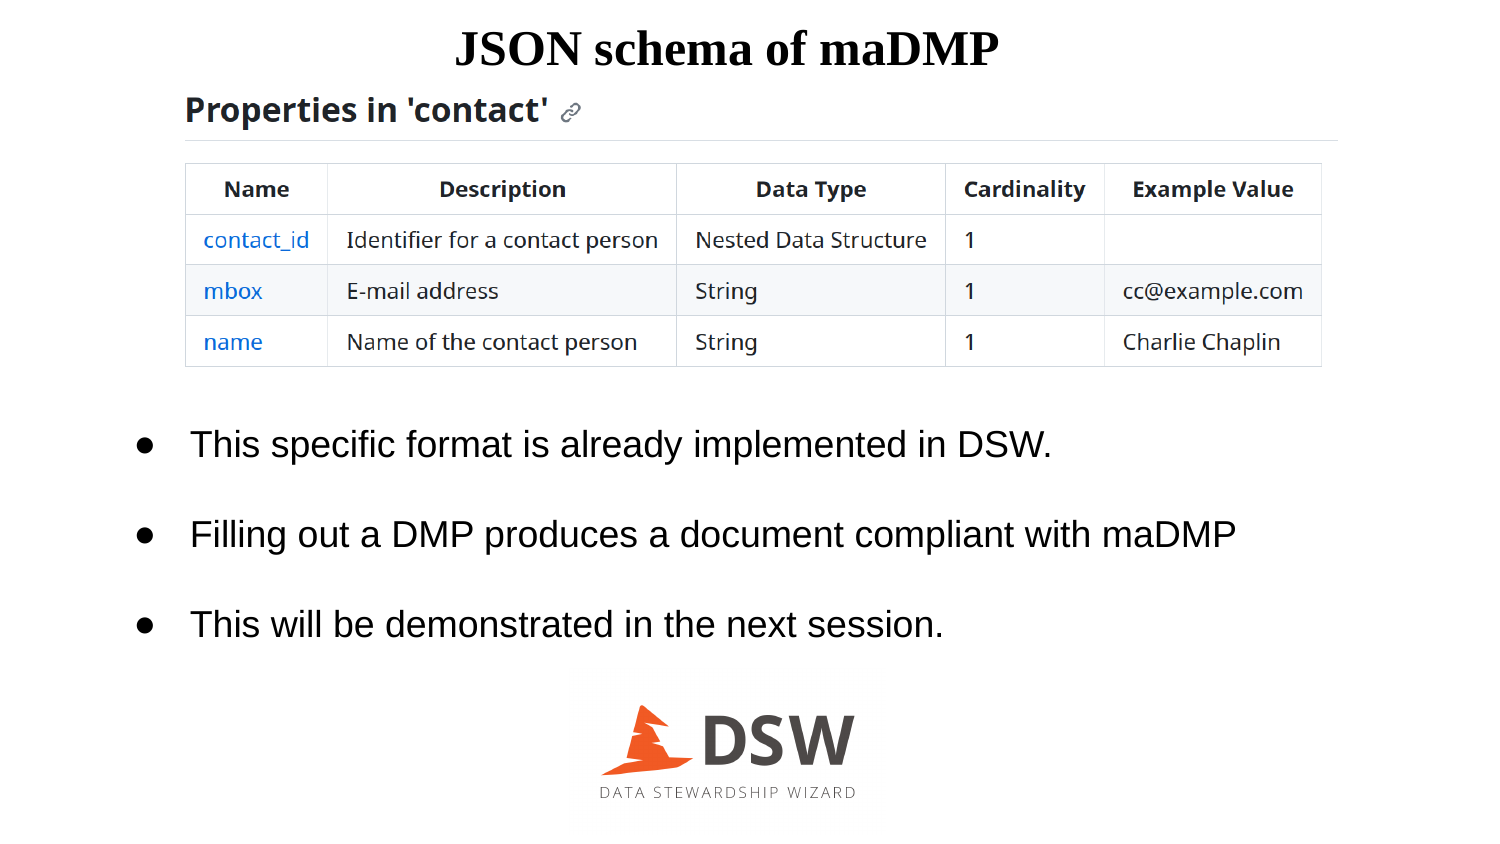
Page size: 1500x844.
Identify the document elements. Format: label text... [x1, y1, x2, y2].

picture [153, 76, 1347, 381]
picture [569, 668, 886, 835]
text_box This specific format is already implemented in DSW. Filling out a DMP produces a document compliant with maDMP This will be demonstrated in the next session. [99, 405, 1442, 791]
title JSON schema of maDMP [51, 0, 1404, 144]
